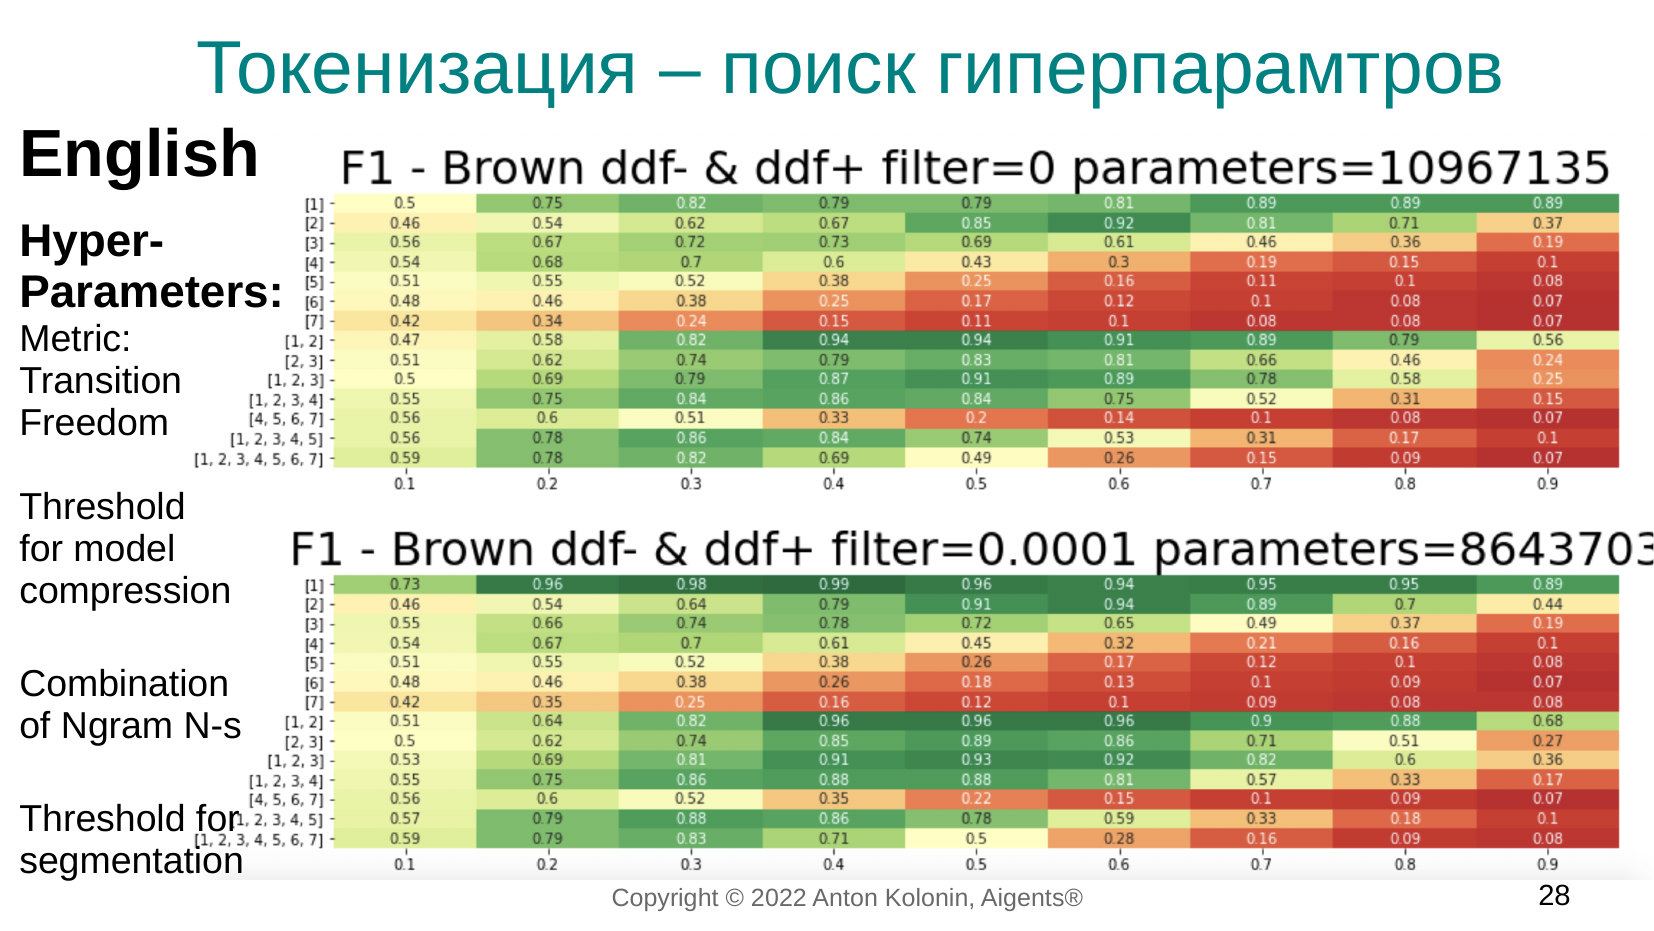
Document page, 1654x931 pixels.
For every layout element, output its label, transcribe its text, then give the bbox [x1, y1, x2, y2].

text_box English Hyper- Parameters: Metric: Transition Freedom Threshold for model compression Combination of Ngram N-s Threshold for segmentation [4, 109, 299, 899]
text_box Токенизация – поиск гиперпарамтров [0, 0, 1653, 135]
picture [299, 131, 1654, 880]
